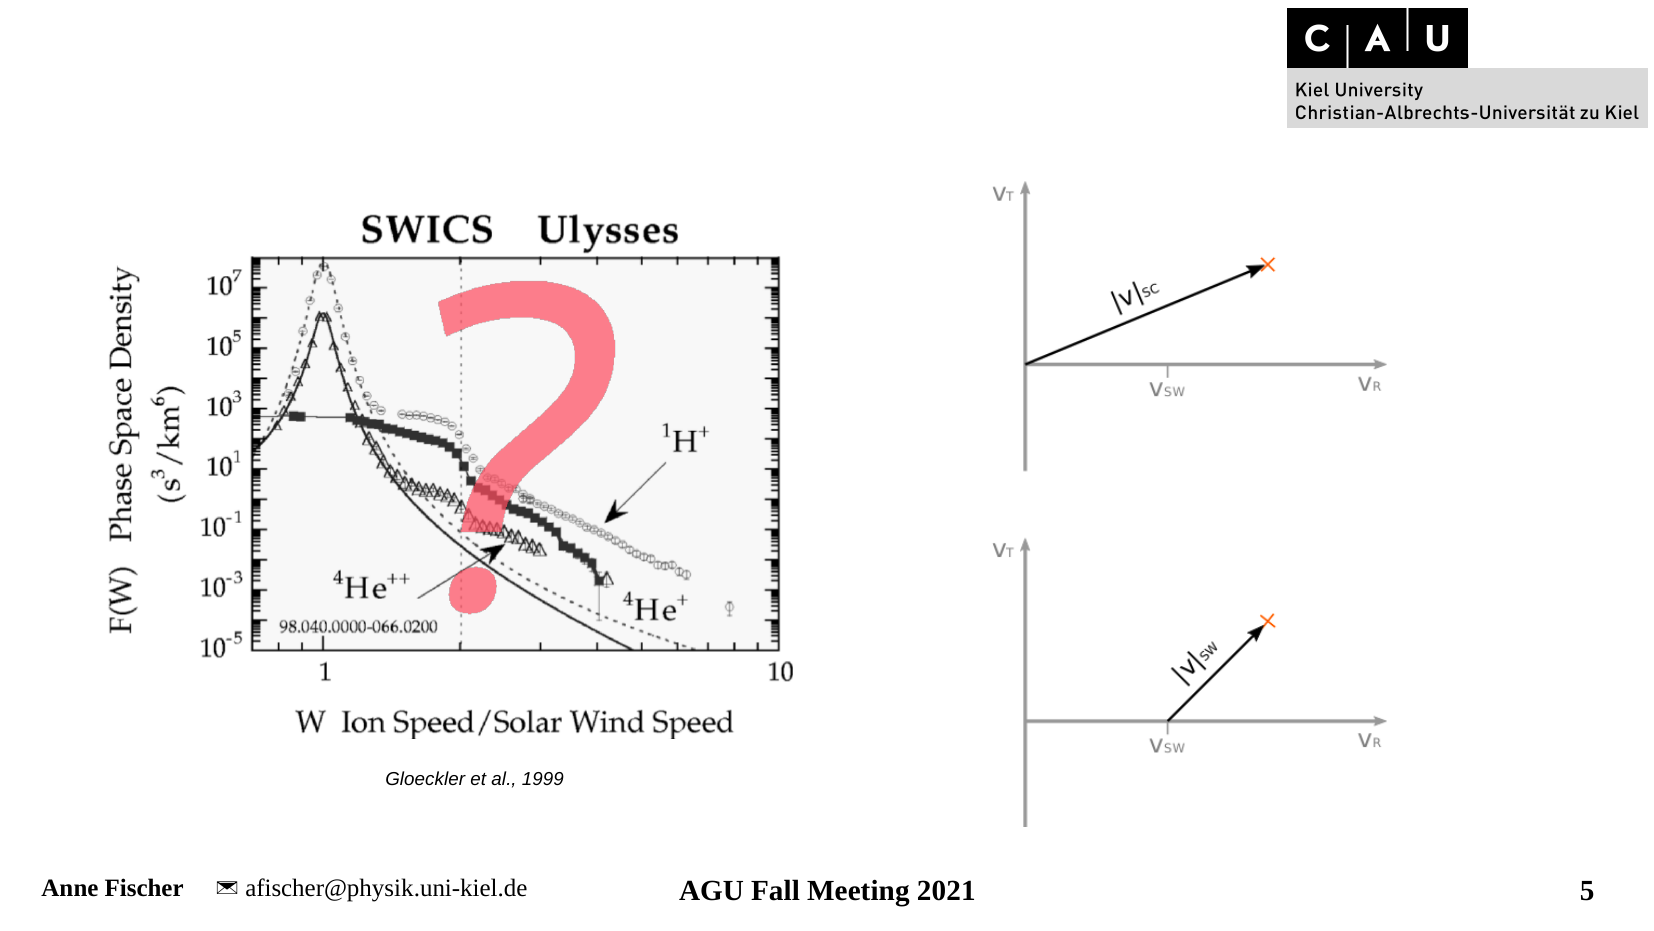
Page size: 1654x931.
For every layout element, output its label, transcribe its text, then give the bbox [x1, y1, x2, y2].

picture [1287, 8, 1648, 128]
picture [979, 177, 1418, 827]
text_box Gloeckler et al., 1999 [370, 761, 579, 798]
picture [88, 205, 827, 739]
